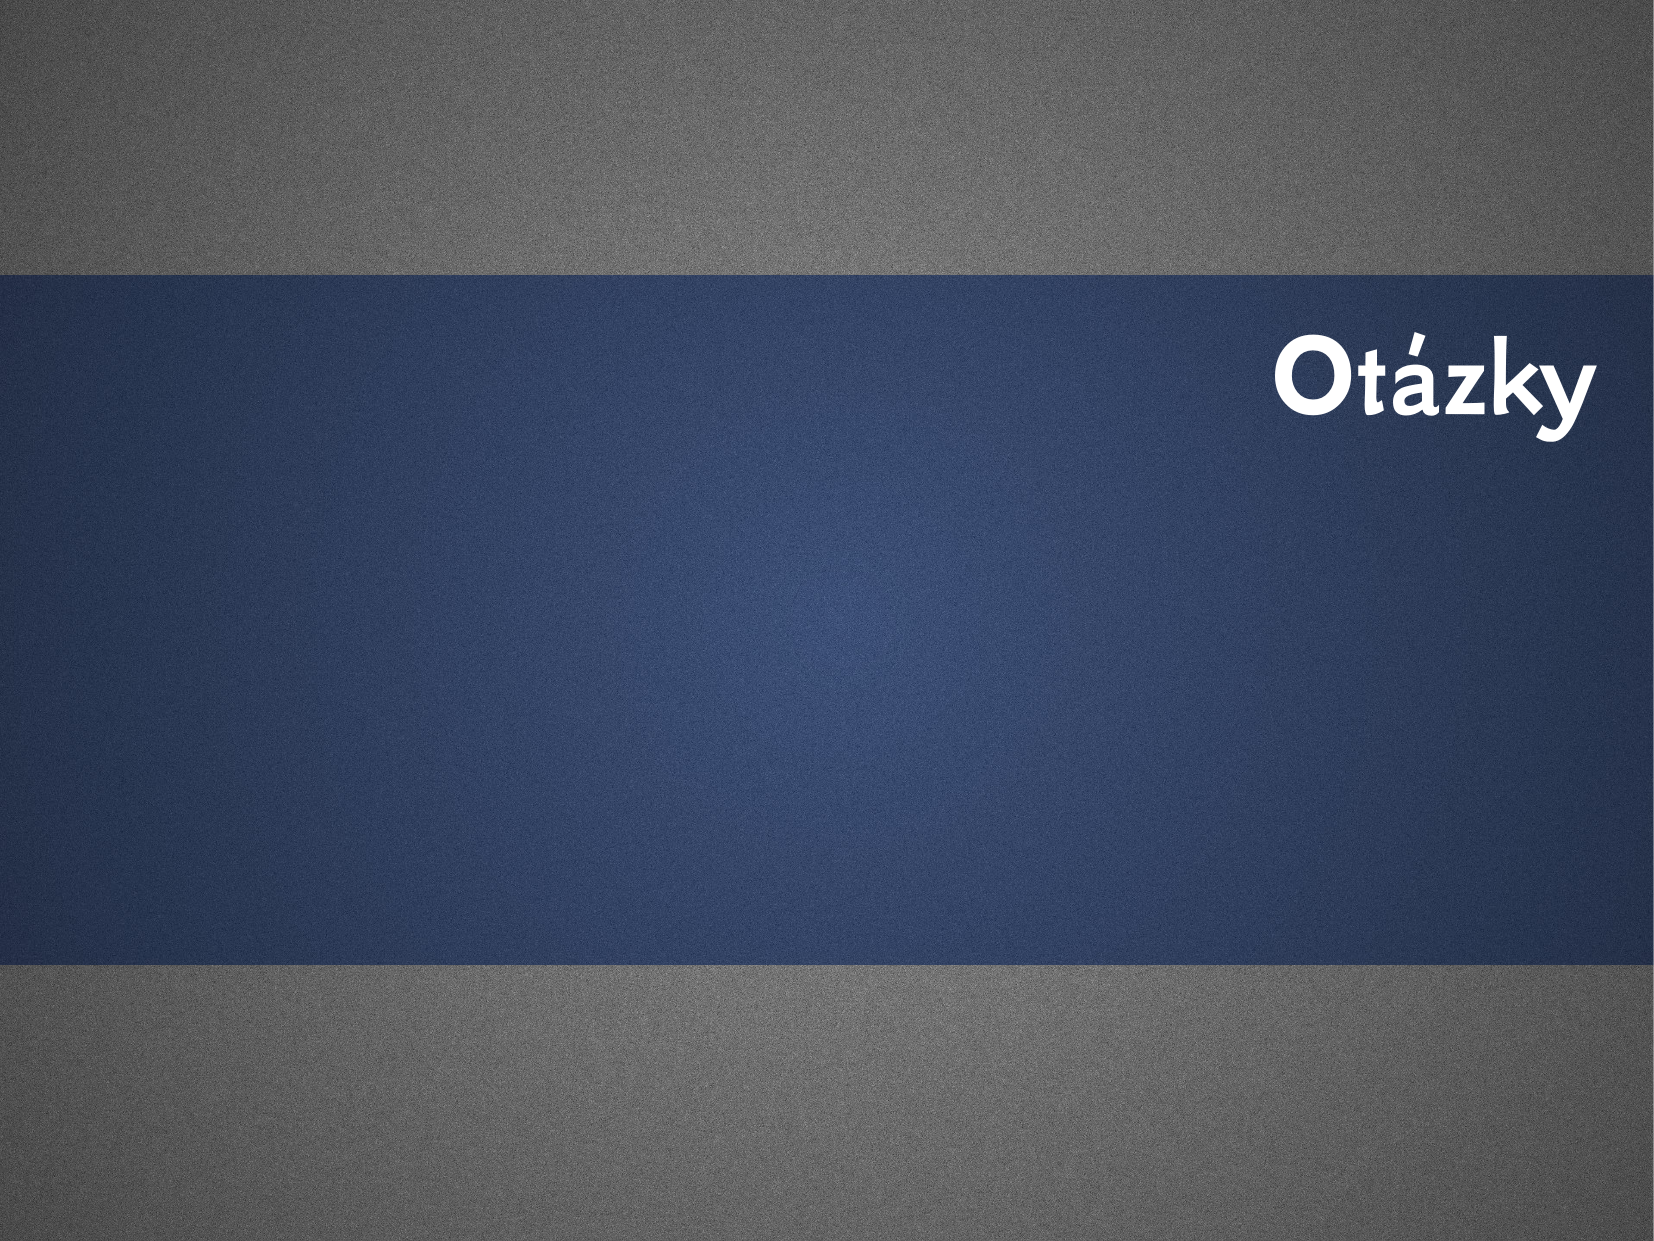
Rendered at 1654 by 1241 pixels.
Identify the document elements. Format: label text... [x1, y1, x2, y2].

picture [0, 0, 1654, 1241]
title Otázky [22, 333, 1598, 446]
